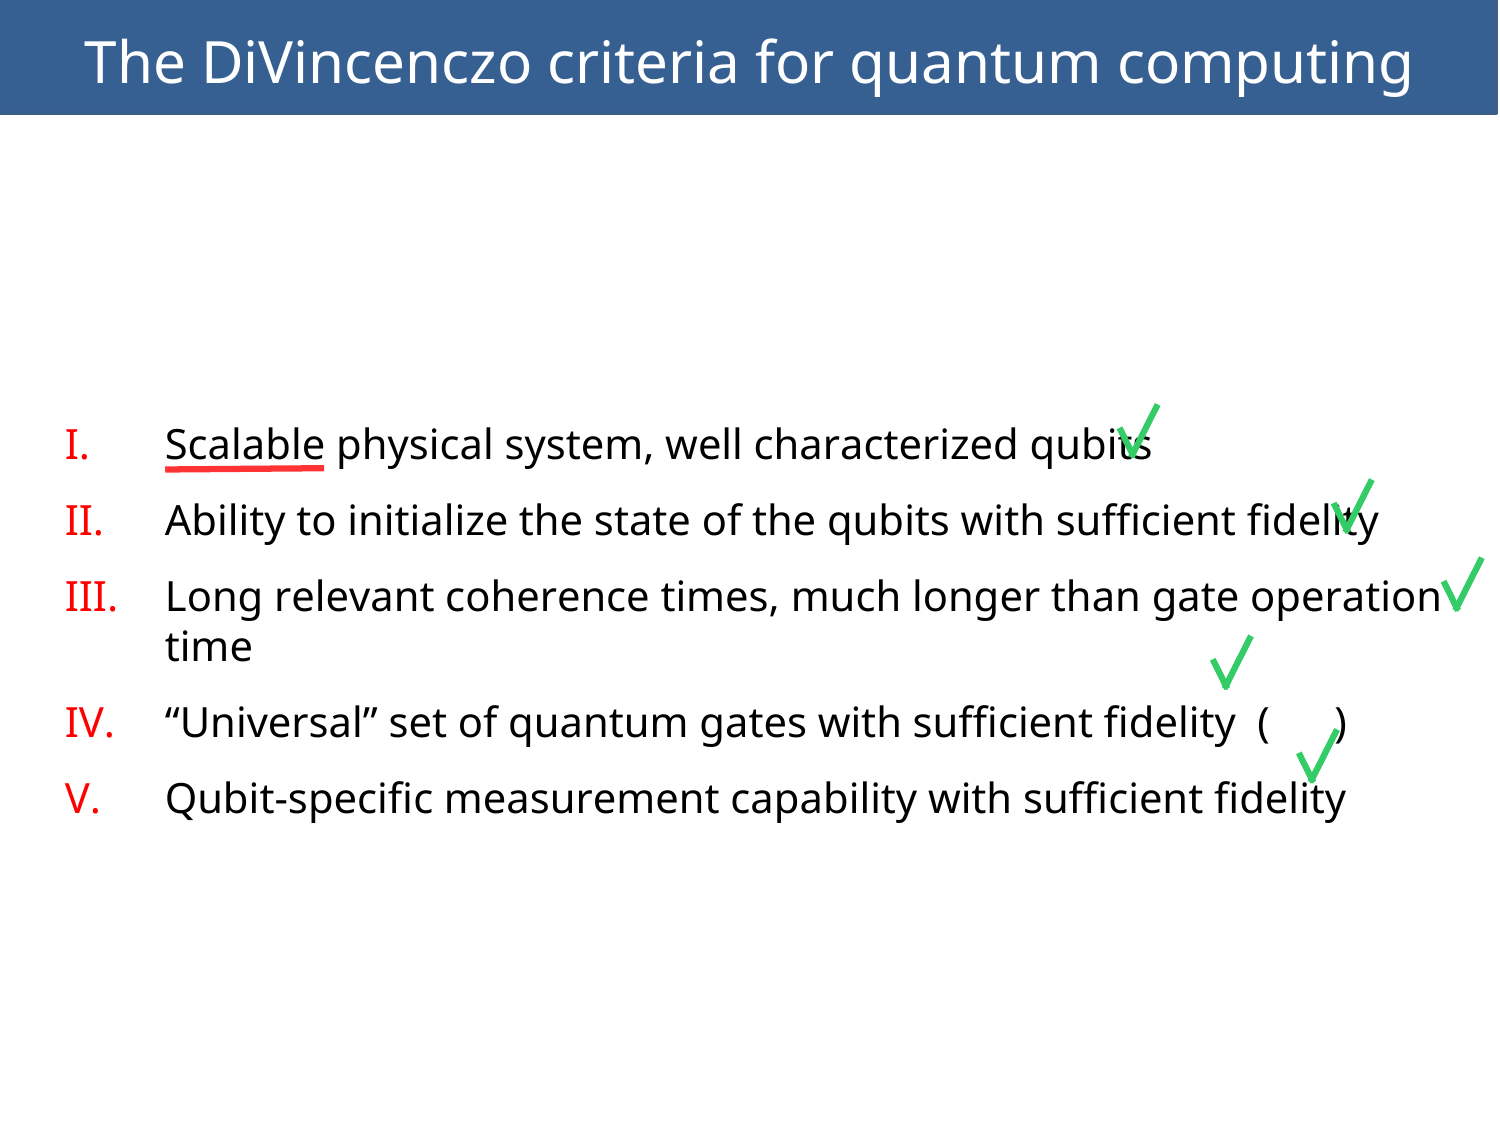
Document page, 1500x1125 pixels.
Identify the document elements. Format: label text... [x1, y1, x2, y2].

text_box Scalable physical system, well characterized qubits Ability to initialize the state of the qubits with sufficient fidelity Long relevant coherence times, much longer than gate operation time “Universal” set of quantum gates with sufficient fidelity ( ) Qubit-specific measurement capability with sufficient fidelity [49, 409, 1500, 830]
text_box The DiVincenczo criteria for quantum computing [45, 17, 1454, 103]
